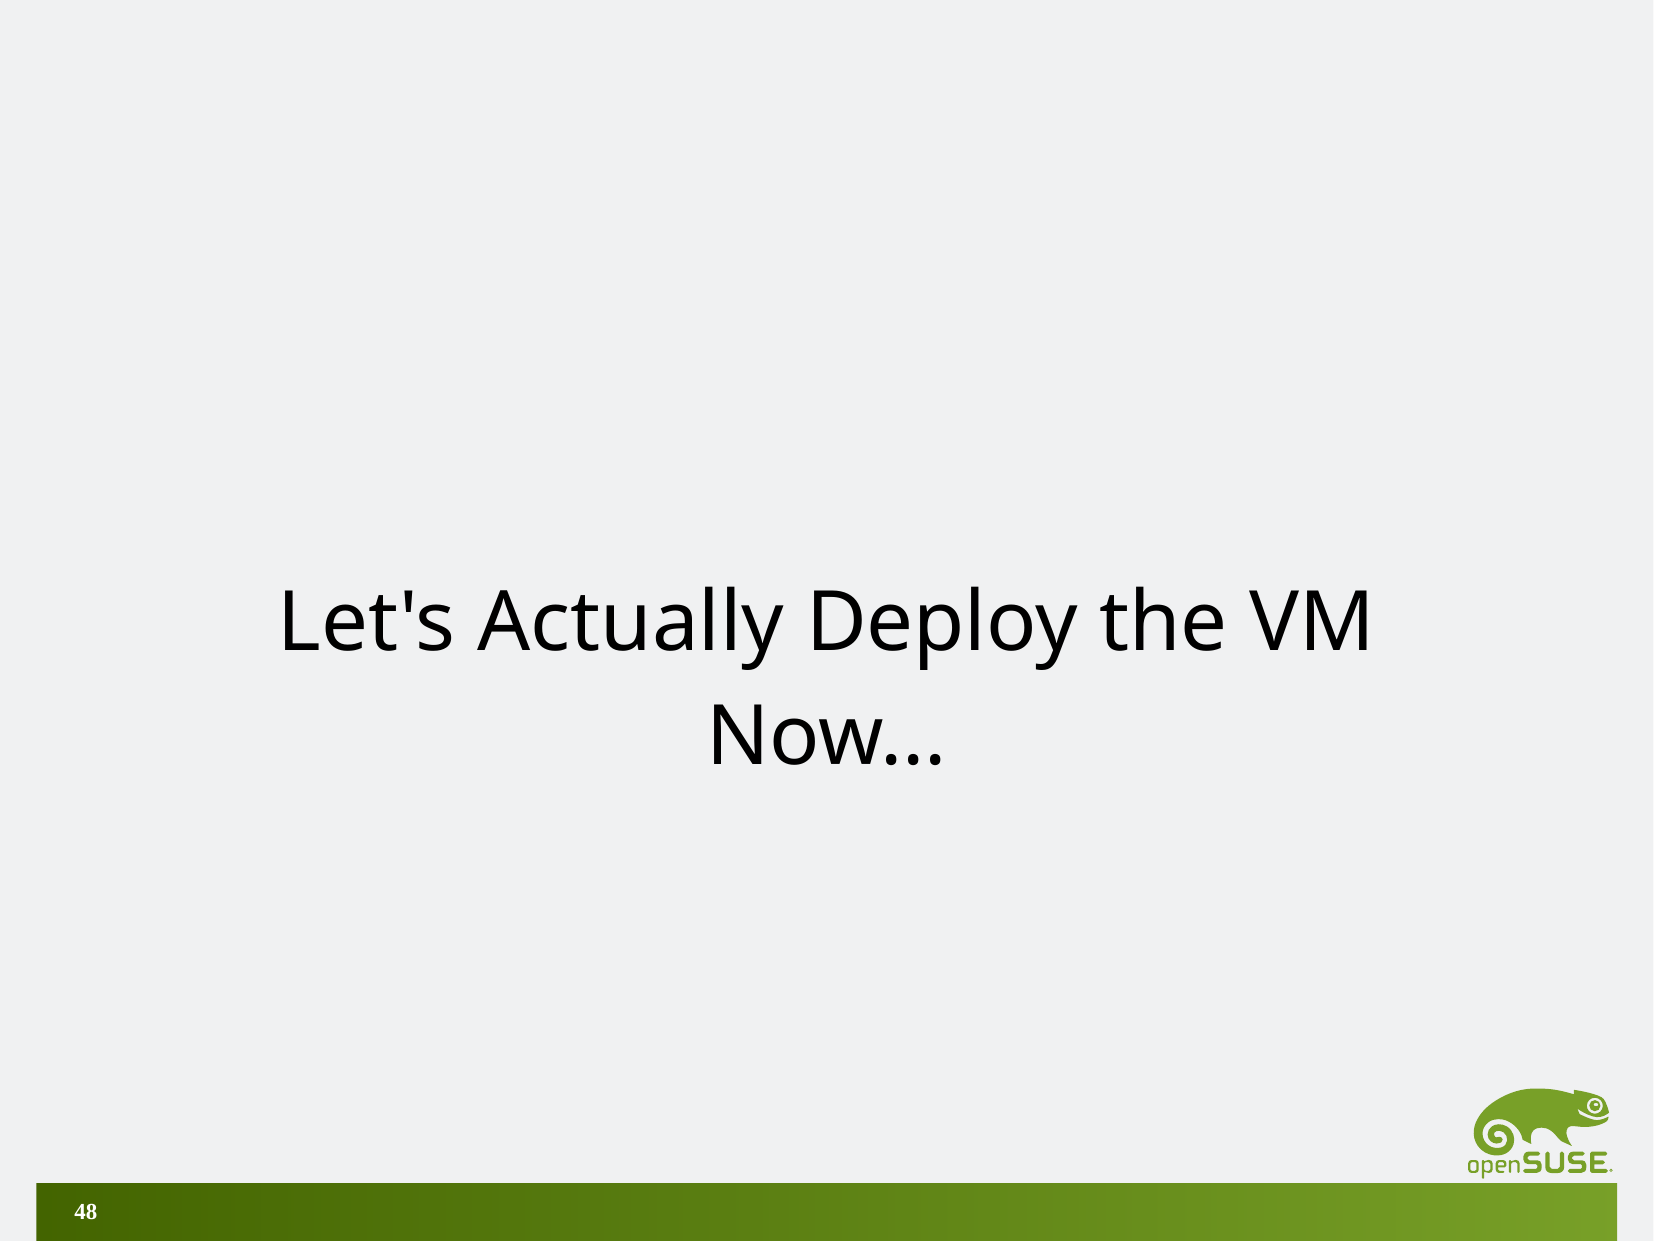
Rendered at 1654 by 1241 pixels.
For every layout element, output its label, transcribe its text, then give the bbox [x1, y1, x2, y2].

picture [0, 0, 1654, 1241]
text_box Let's Actually Deploy the VM Now... [180, 554, 1474, 686]
